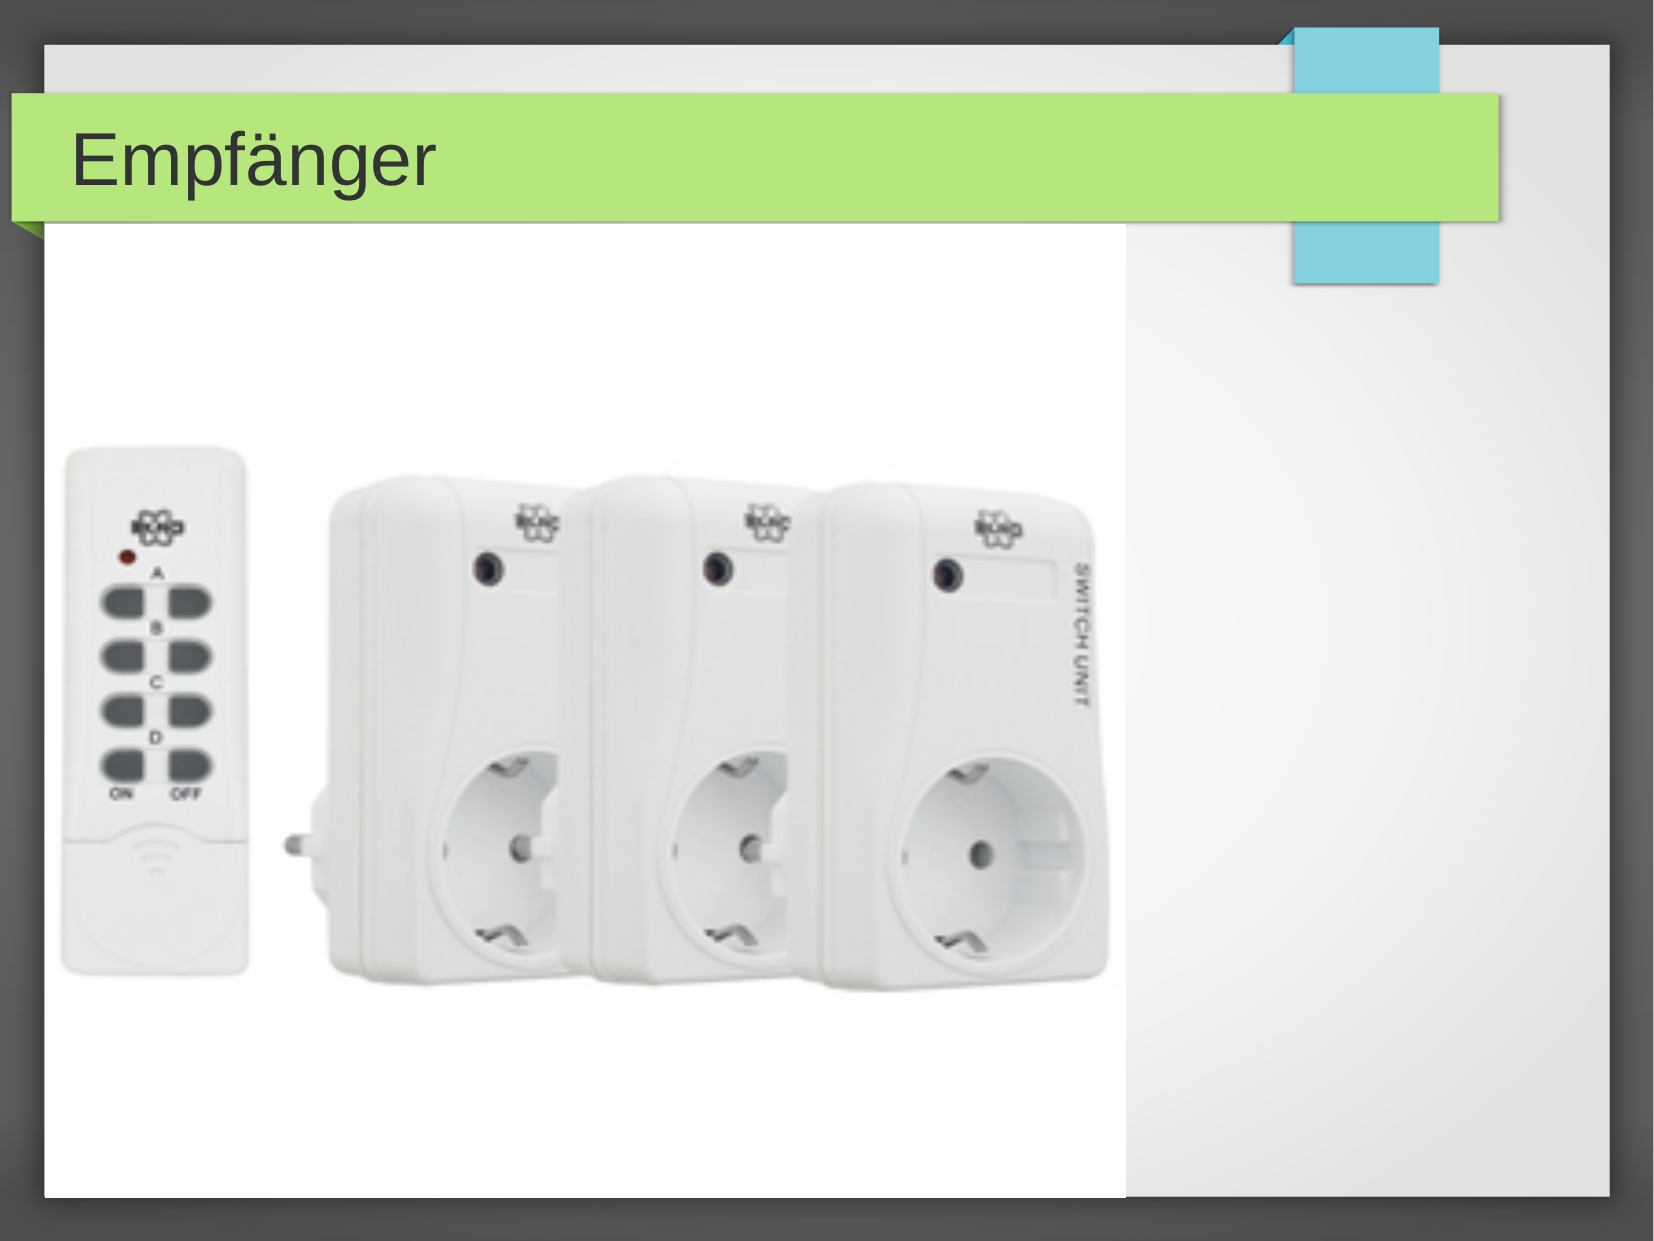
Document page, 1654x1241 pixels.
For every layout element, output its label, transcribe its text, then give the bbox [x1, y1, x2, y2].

title Empfänger [70, 106, 1229, 213]
picture [0, 0, 1654, 1241]
